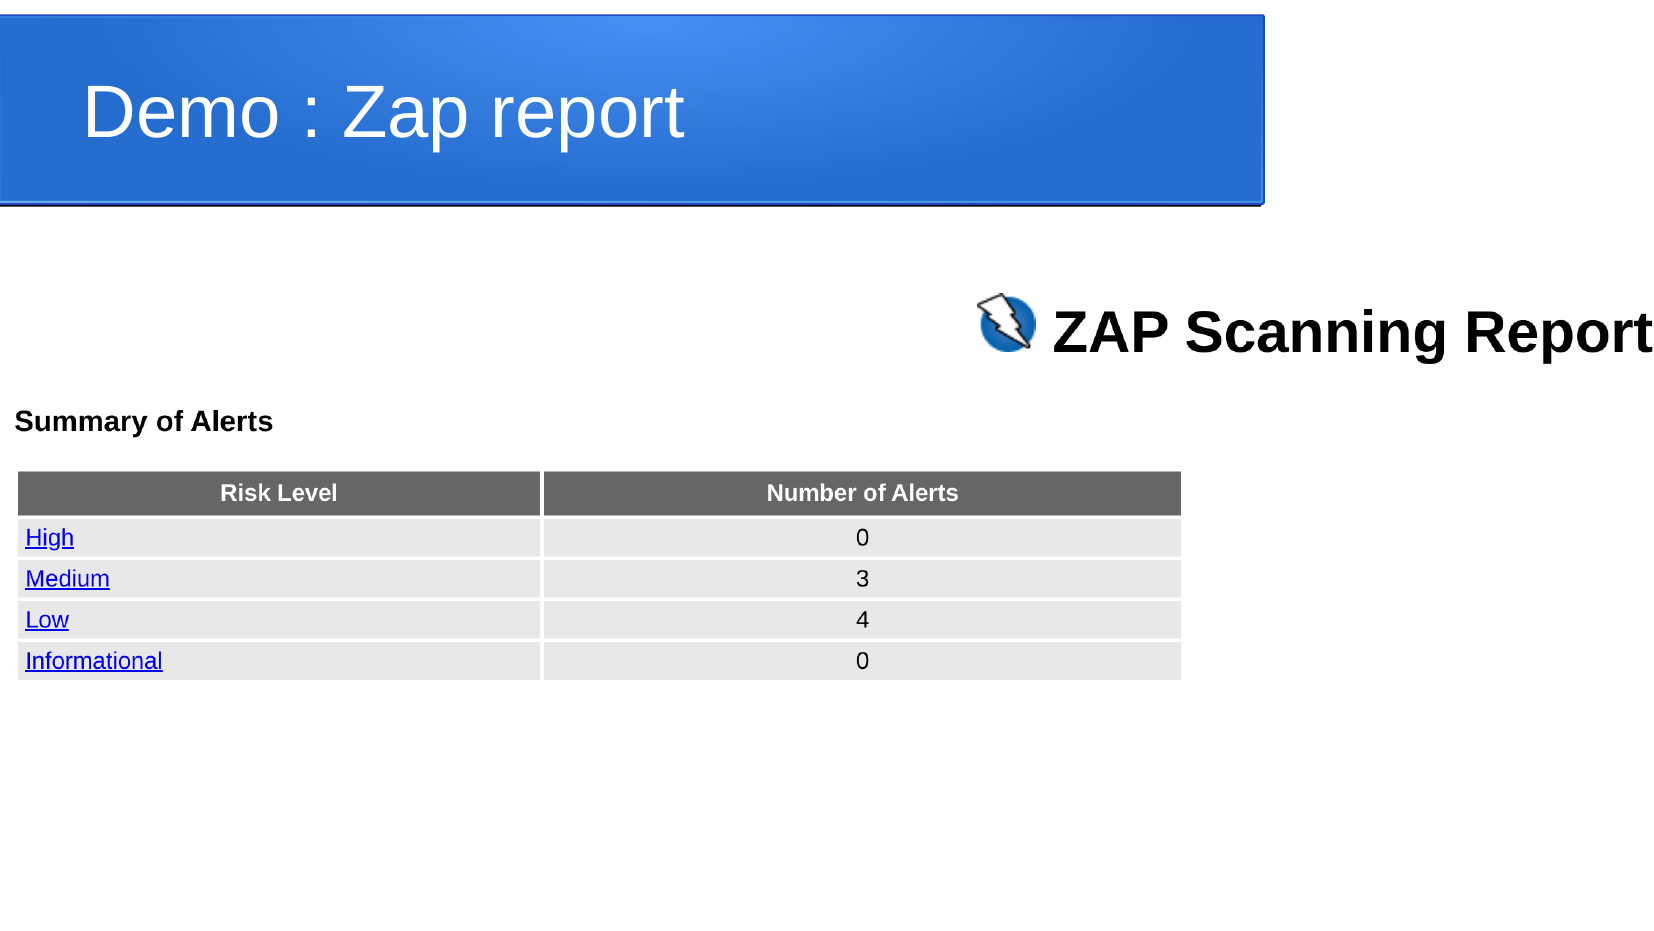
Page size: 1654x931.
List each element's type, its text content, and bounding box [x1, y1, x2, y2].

title Demo : Zap report [82, 29, 1235, 196]
picture [11, 284, 1654, 705]
